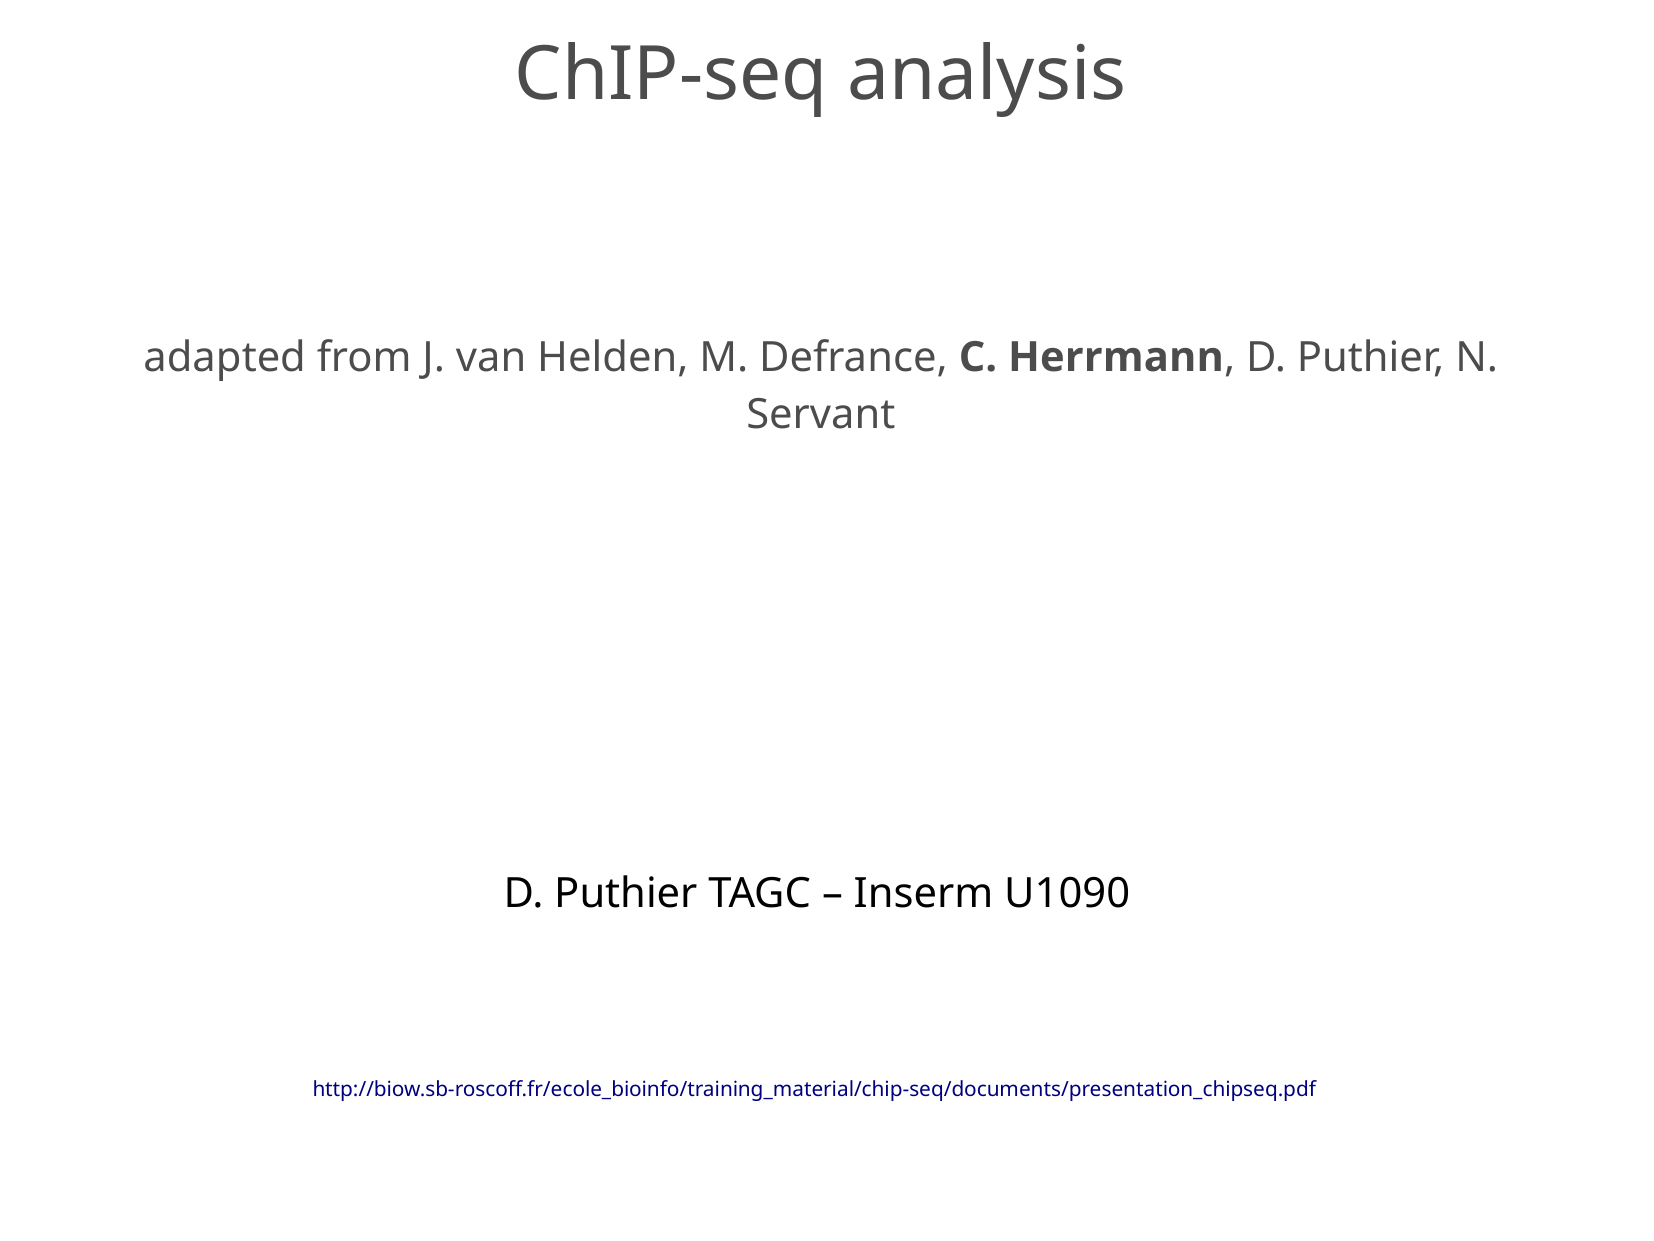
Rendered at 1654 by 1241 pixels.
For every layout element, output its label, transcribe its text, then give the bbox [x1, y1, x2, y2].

text_box http://biow.sb-roscoff.fr/ecole_bioinfo/training_material/chip-seq/documents/presentation_chipseq.pdf [297, 1066, 1384, 1106]
title ChIP-seq analysis adapted from J. van Helden, M. Defrance, C. Herrmann, D. Puthier, N. Servant [76, 49, 1565, 411]
text_box D. Puthier TAGC – Inserm U1090 [488, 855, 1191, 919]
